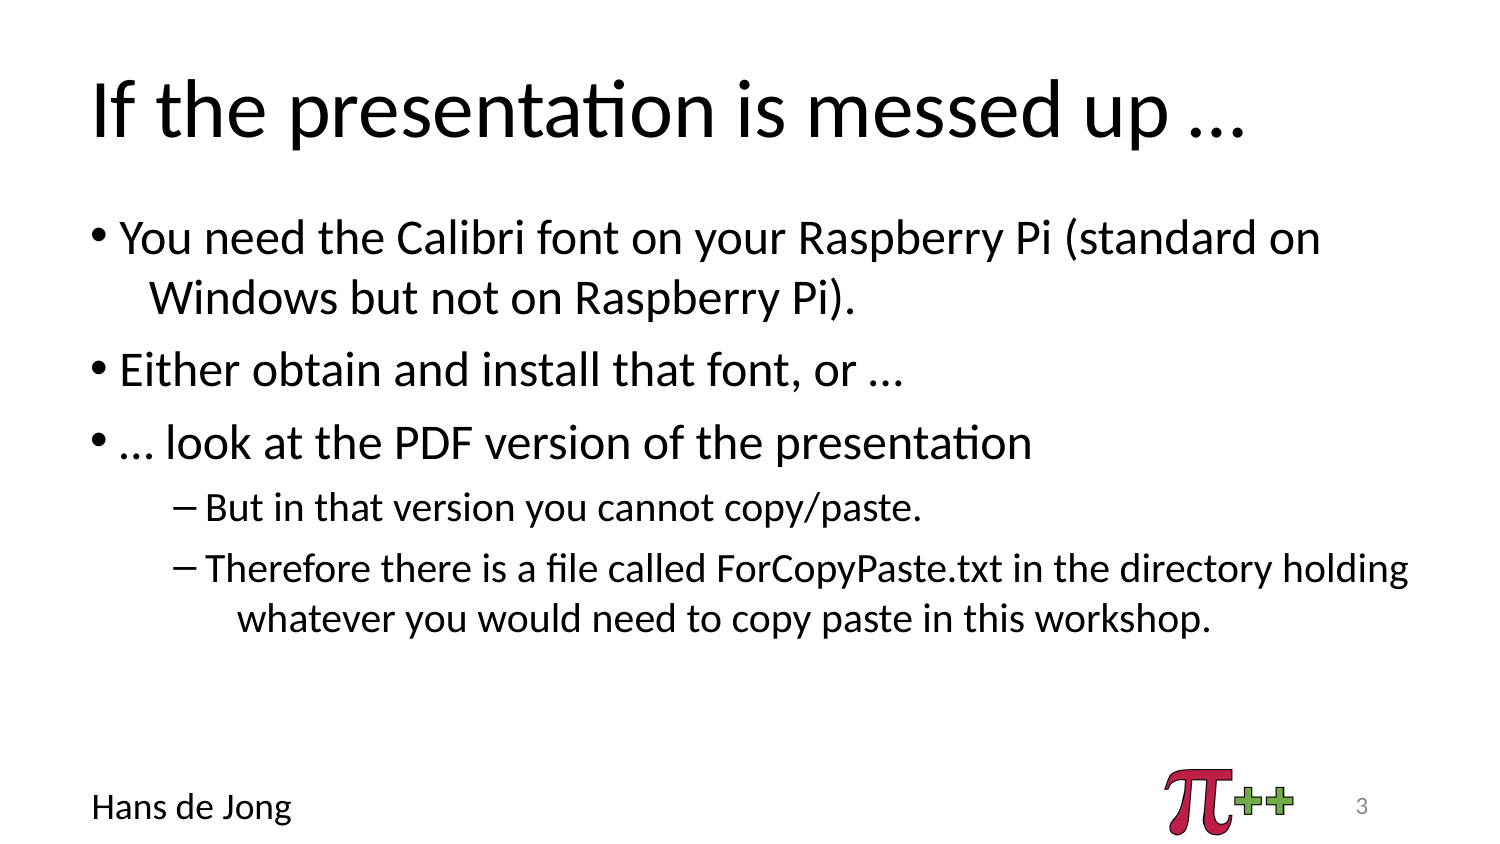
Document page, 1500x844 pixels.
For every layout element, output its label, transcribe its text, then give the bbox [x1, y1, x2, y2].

list You need the Calibri font on your Raspberry Pi (standard on Windows but not on Raspberry Pi). Either obtain and install that font, or … … look at the PDF version of the presentation But in that version you cannot copy/paste. Therefore there is a file called ForCopyPaste.txt in the directory holding whatever you would need to copy paste in this workshop. [75, 196, 1426, 754]
title If the presentation is messed up … [75, 33, 1426, 175]
text_box 3 [1340, 782, 1426, 827]
